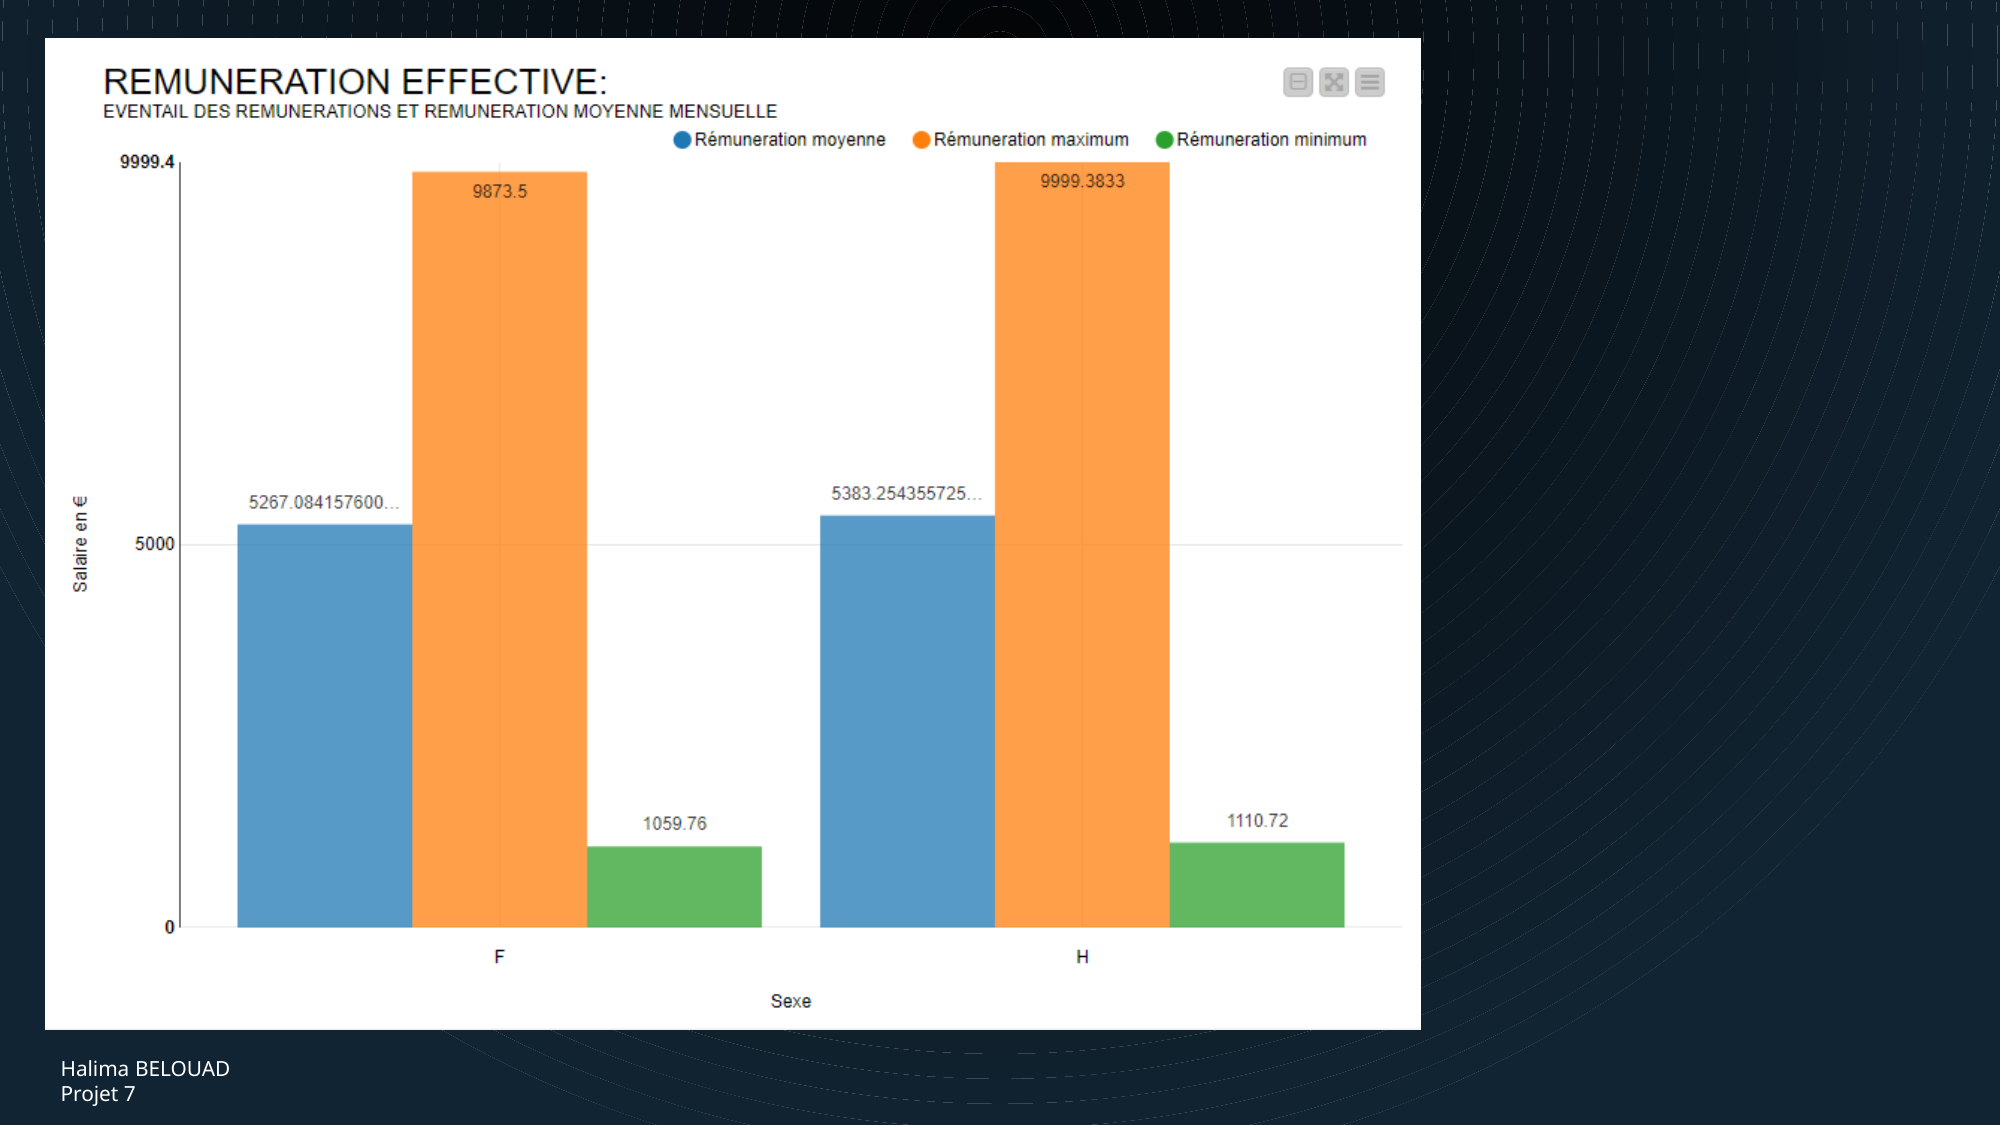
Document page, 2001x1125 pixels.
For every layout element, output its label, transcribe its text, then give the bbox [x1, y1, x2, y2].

picture [45, 38, 1421, 1031]
title [1421, 218, 1739, 384]
text_box [0, 0, 2000, 1125]
text_box Halima BELOUAD Projet 7 [45, 1048, 1245, 1107]
